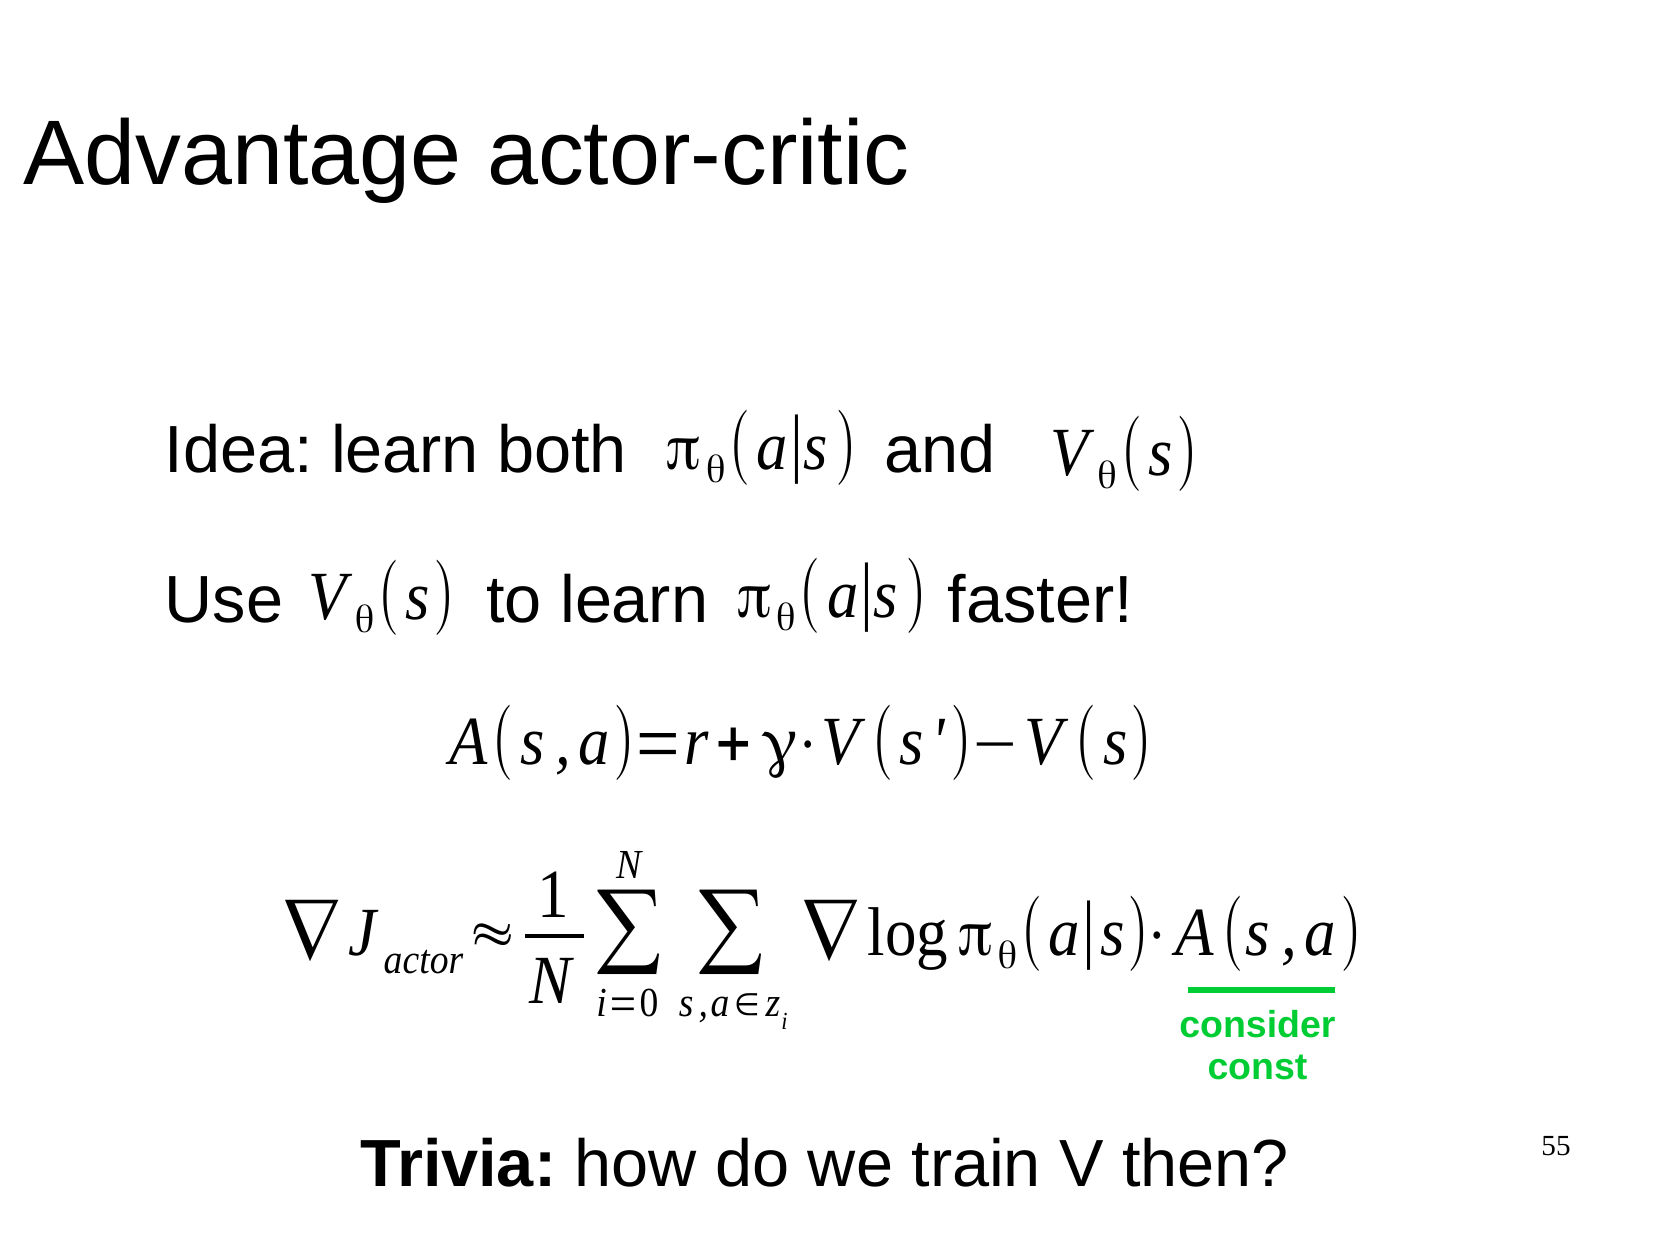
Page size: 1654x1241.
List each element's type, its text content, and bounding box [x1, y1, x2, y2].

title Advantage actor-critic [23, 49, 1512, 257]
chart [426, 700, 1166, 783]
chart [1035, 410, 1214, 494]
text_box Trivia: how do we train V then? [345, 1118, 1549, 1241]
chart [265, 839, 1377, 1035]
chart [651, 405, 871, 488]
text_box Idea: learn both and Use to learn faster! [150, 405, 1546, 869]
text_box consider const [1164, 996, 1351, 1096]
chart [292, 555, 471, 639]
chart [721, 552, 941, 636]
